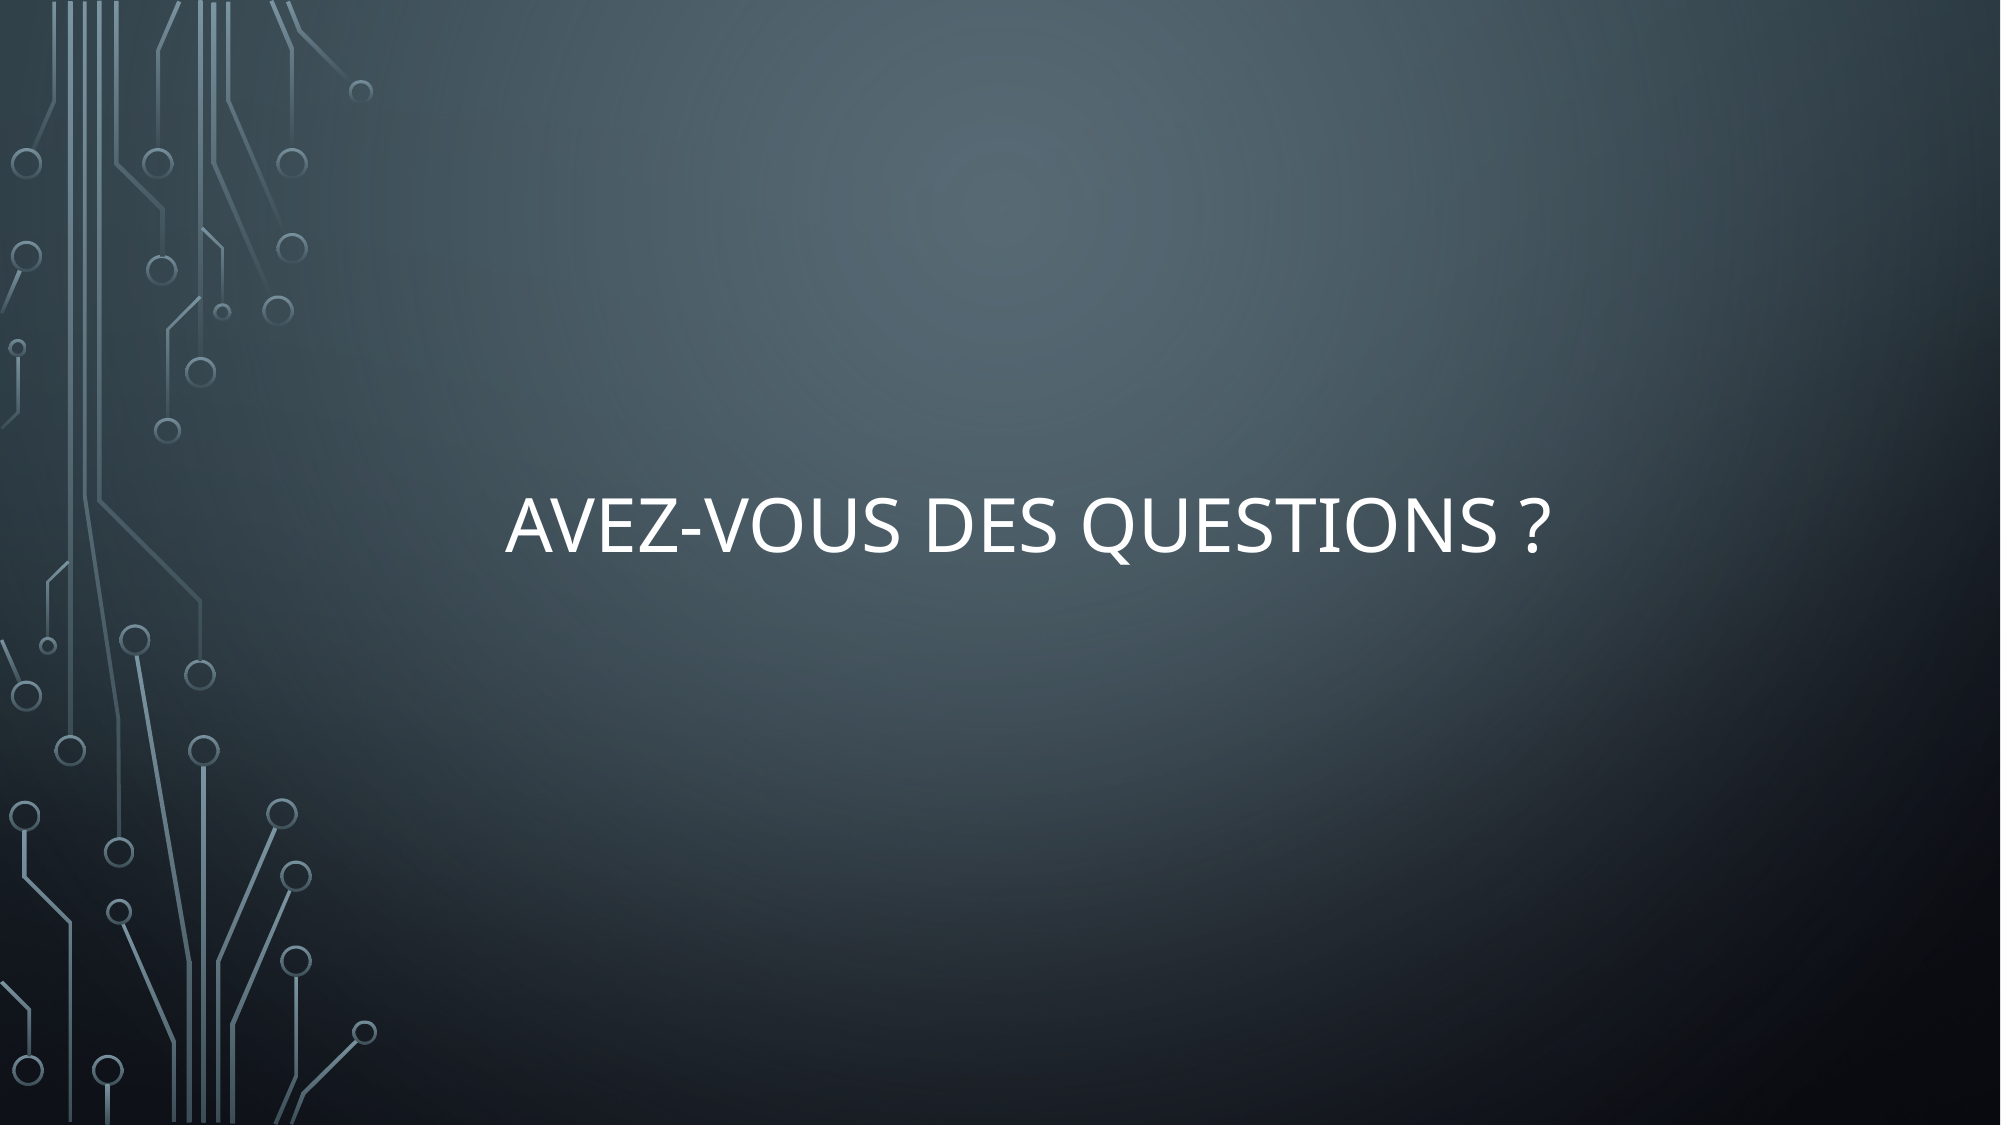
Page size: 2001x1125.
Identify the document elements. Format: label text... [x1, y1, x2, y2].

title Avez-vous des questions ? [307, 184, 1750, 576]
